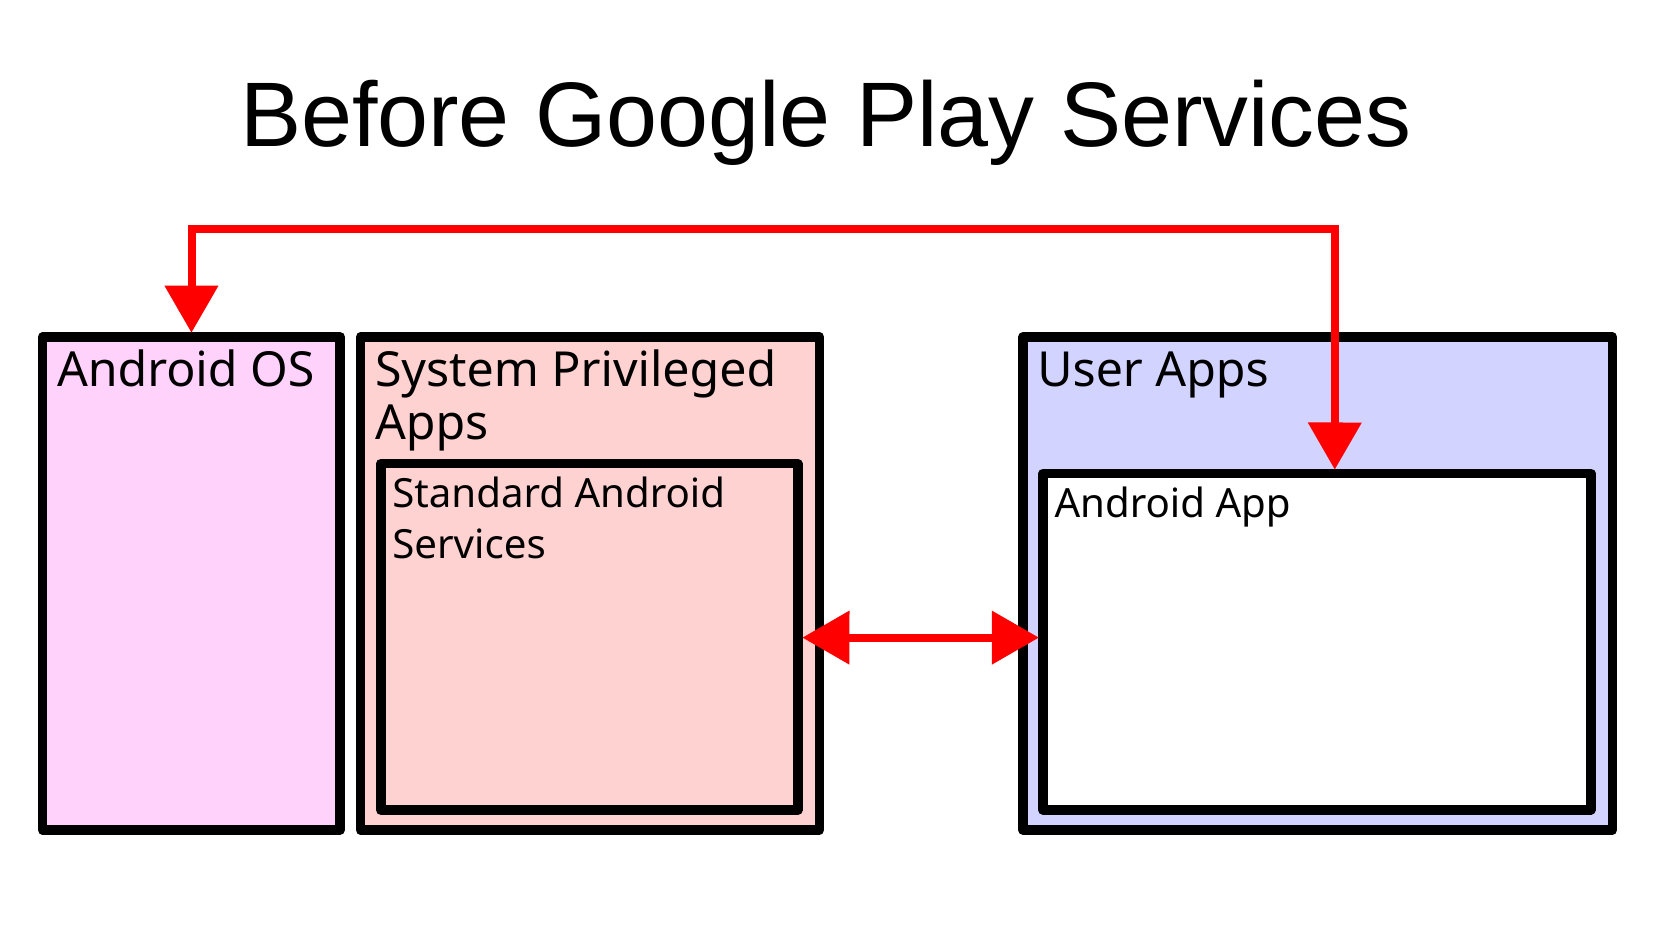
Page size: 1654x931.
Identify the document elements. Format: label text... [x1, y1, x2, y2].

title Before Google Play Services [82, 37, 1571, 193]
picture [37, 225, 1618, 835]
